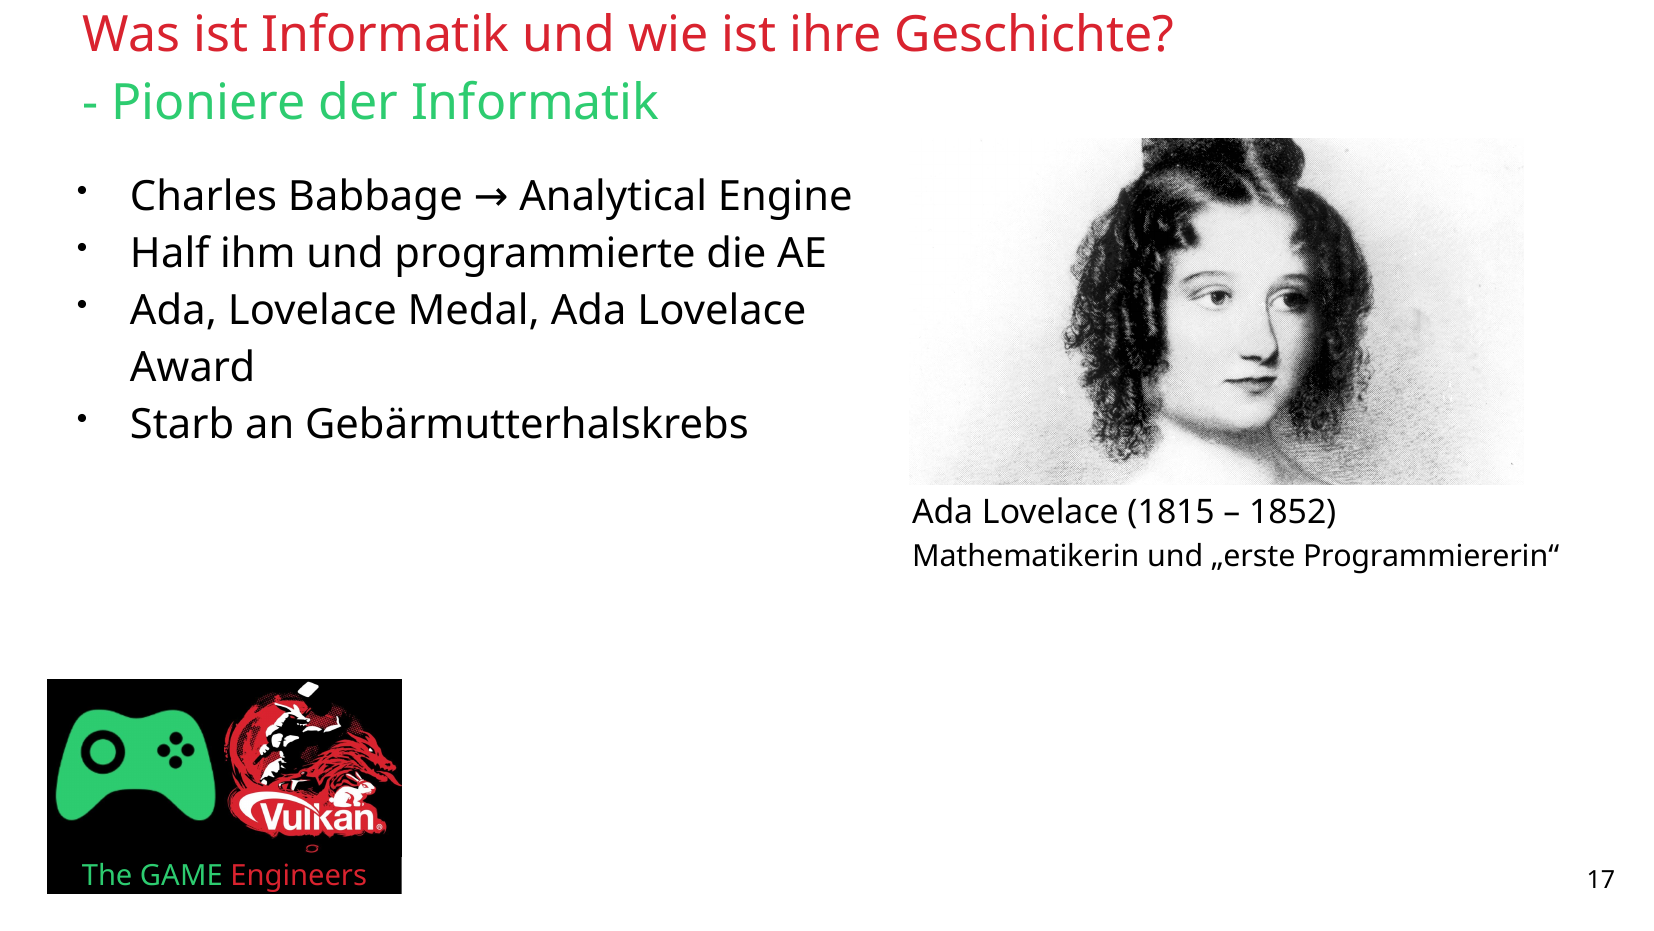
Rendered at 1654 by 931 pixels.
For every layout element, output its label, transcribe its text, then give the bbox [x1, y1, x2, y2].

picture [47, 679, 402, 857]
list Charles Babbage → Analytical Engine Half ihm und programmierte die AE Ada, Lovelace Medal, Ada Lovelace Award Starb an Gebärmutterhalskrebs [59, 165, 933, 508]
list Ada Lovelace (1815 – 1852) Mathematikerin und „erste Programmiererin“ [912, 487, 1571, 603]
picture [909, 138, 1524, 485]
title Was ist Informatik und wie ist ihre Geschichte? - Pioniere der Informatik [82, 7, 1571, 125]
